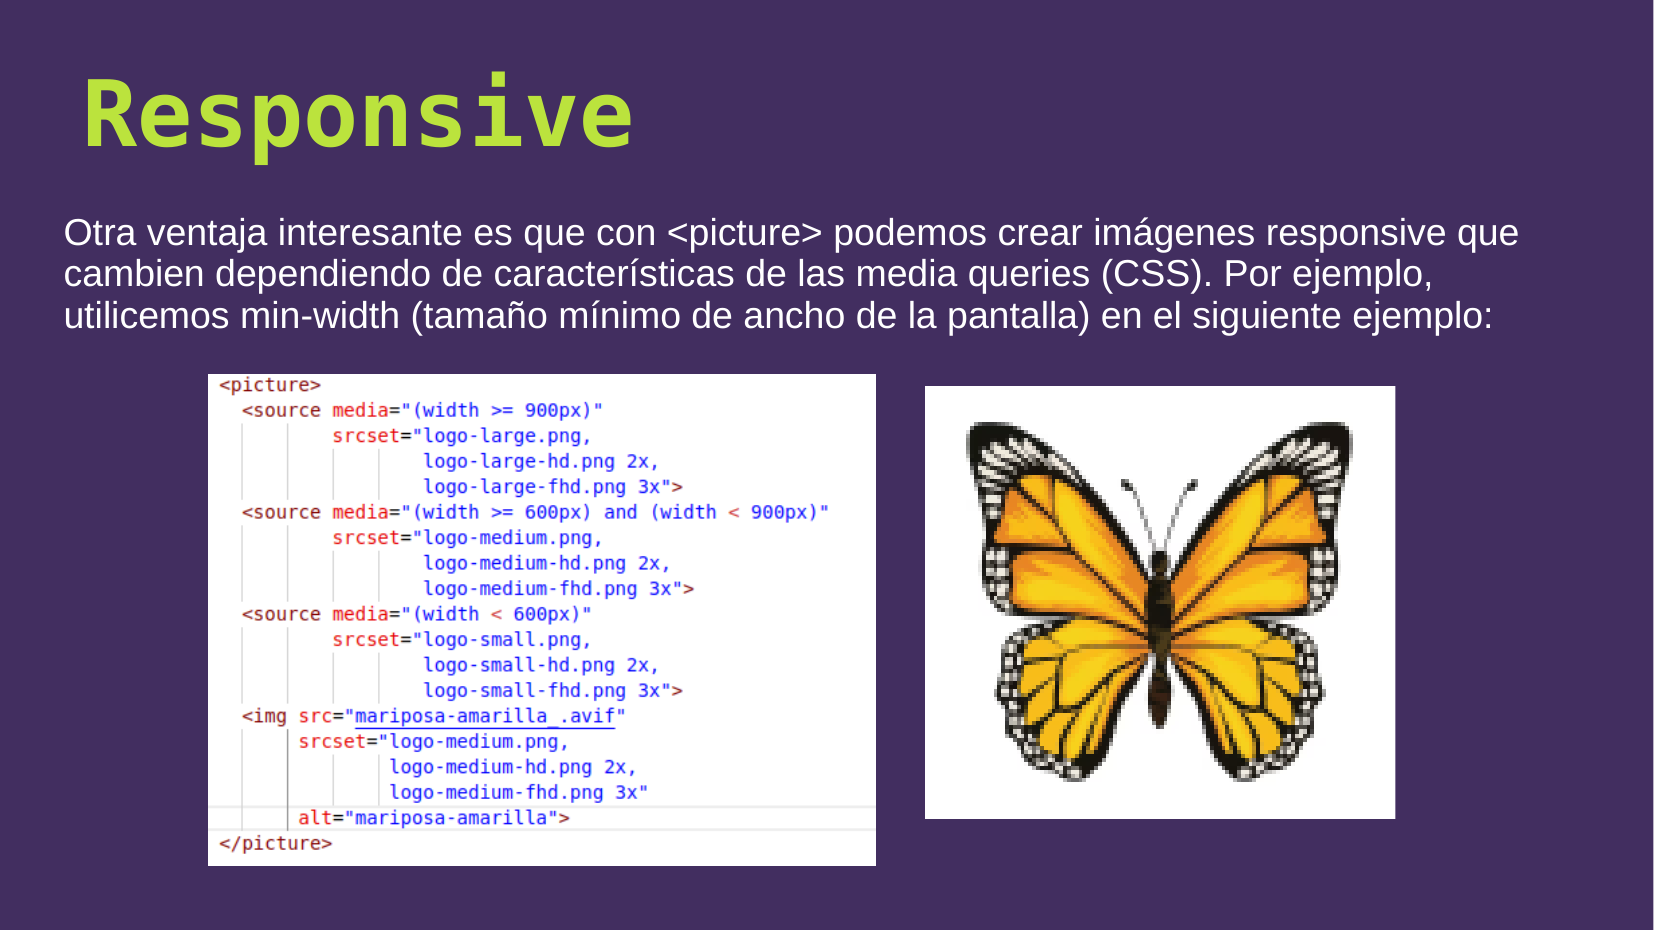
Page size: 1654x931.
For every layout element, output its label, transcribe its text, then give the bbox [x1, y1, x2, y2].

list Otra ventaja interesante es que con <picture> podemos crear imágenes responsive que cambien dependiendo de características de las media queries (CSS). Por ejemplo, utilicemos min-width (tamaño mínimo de ancho de la pantalla) en el siguiente ejemplo: [63, 210, 1580, 382]
picture [208, 374, 876, 866]
title Responsive [82, 37, 1571, 193]
picture [925, 386, 1396, 819]
